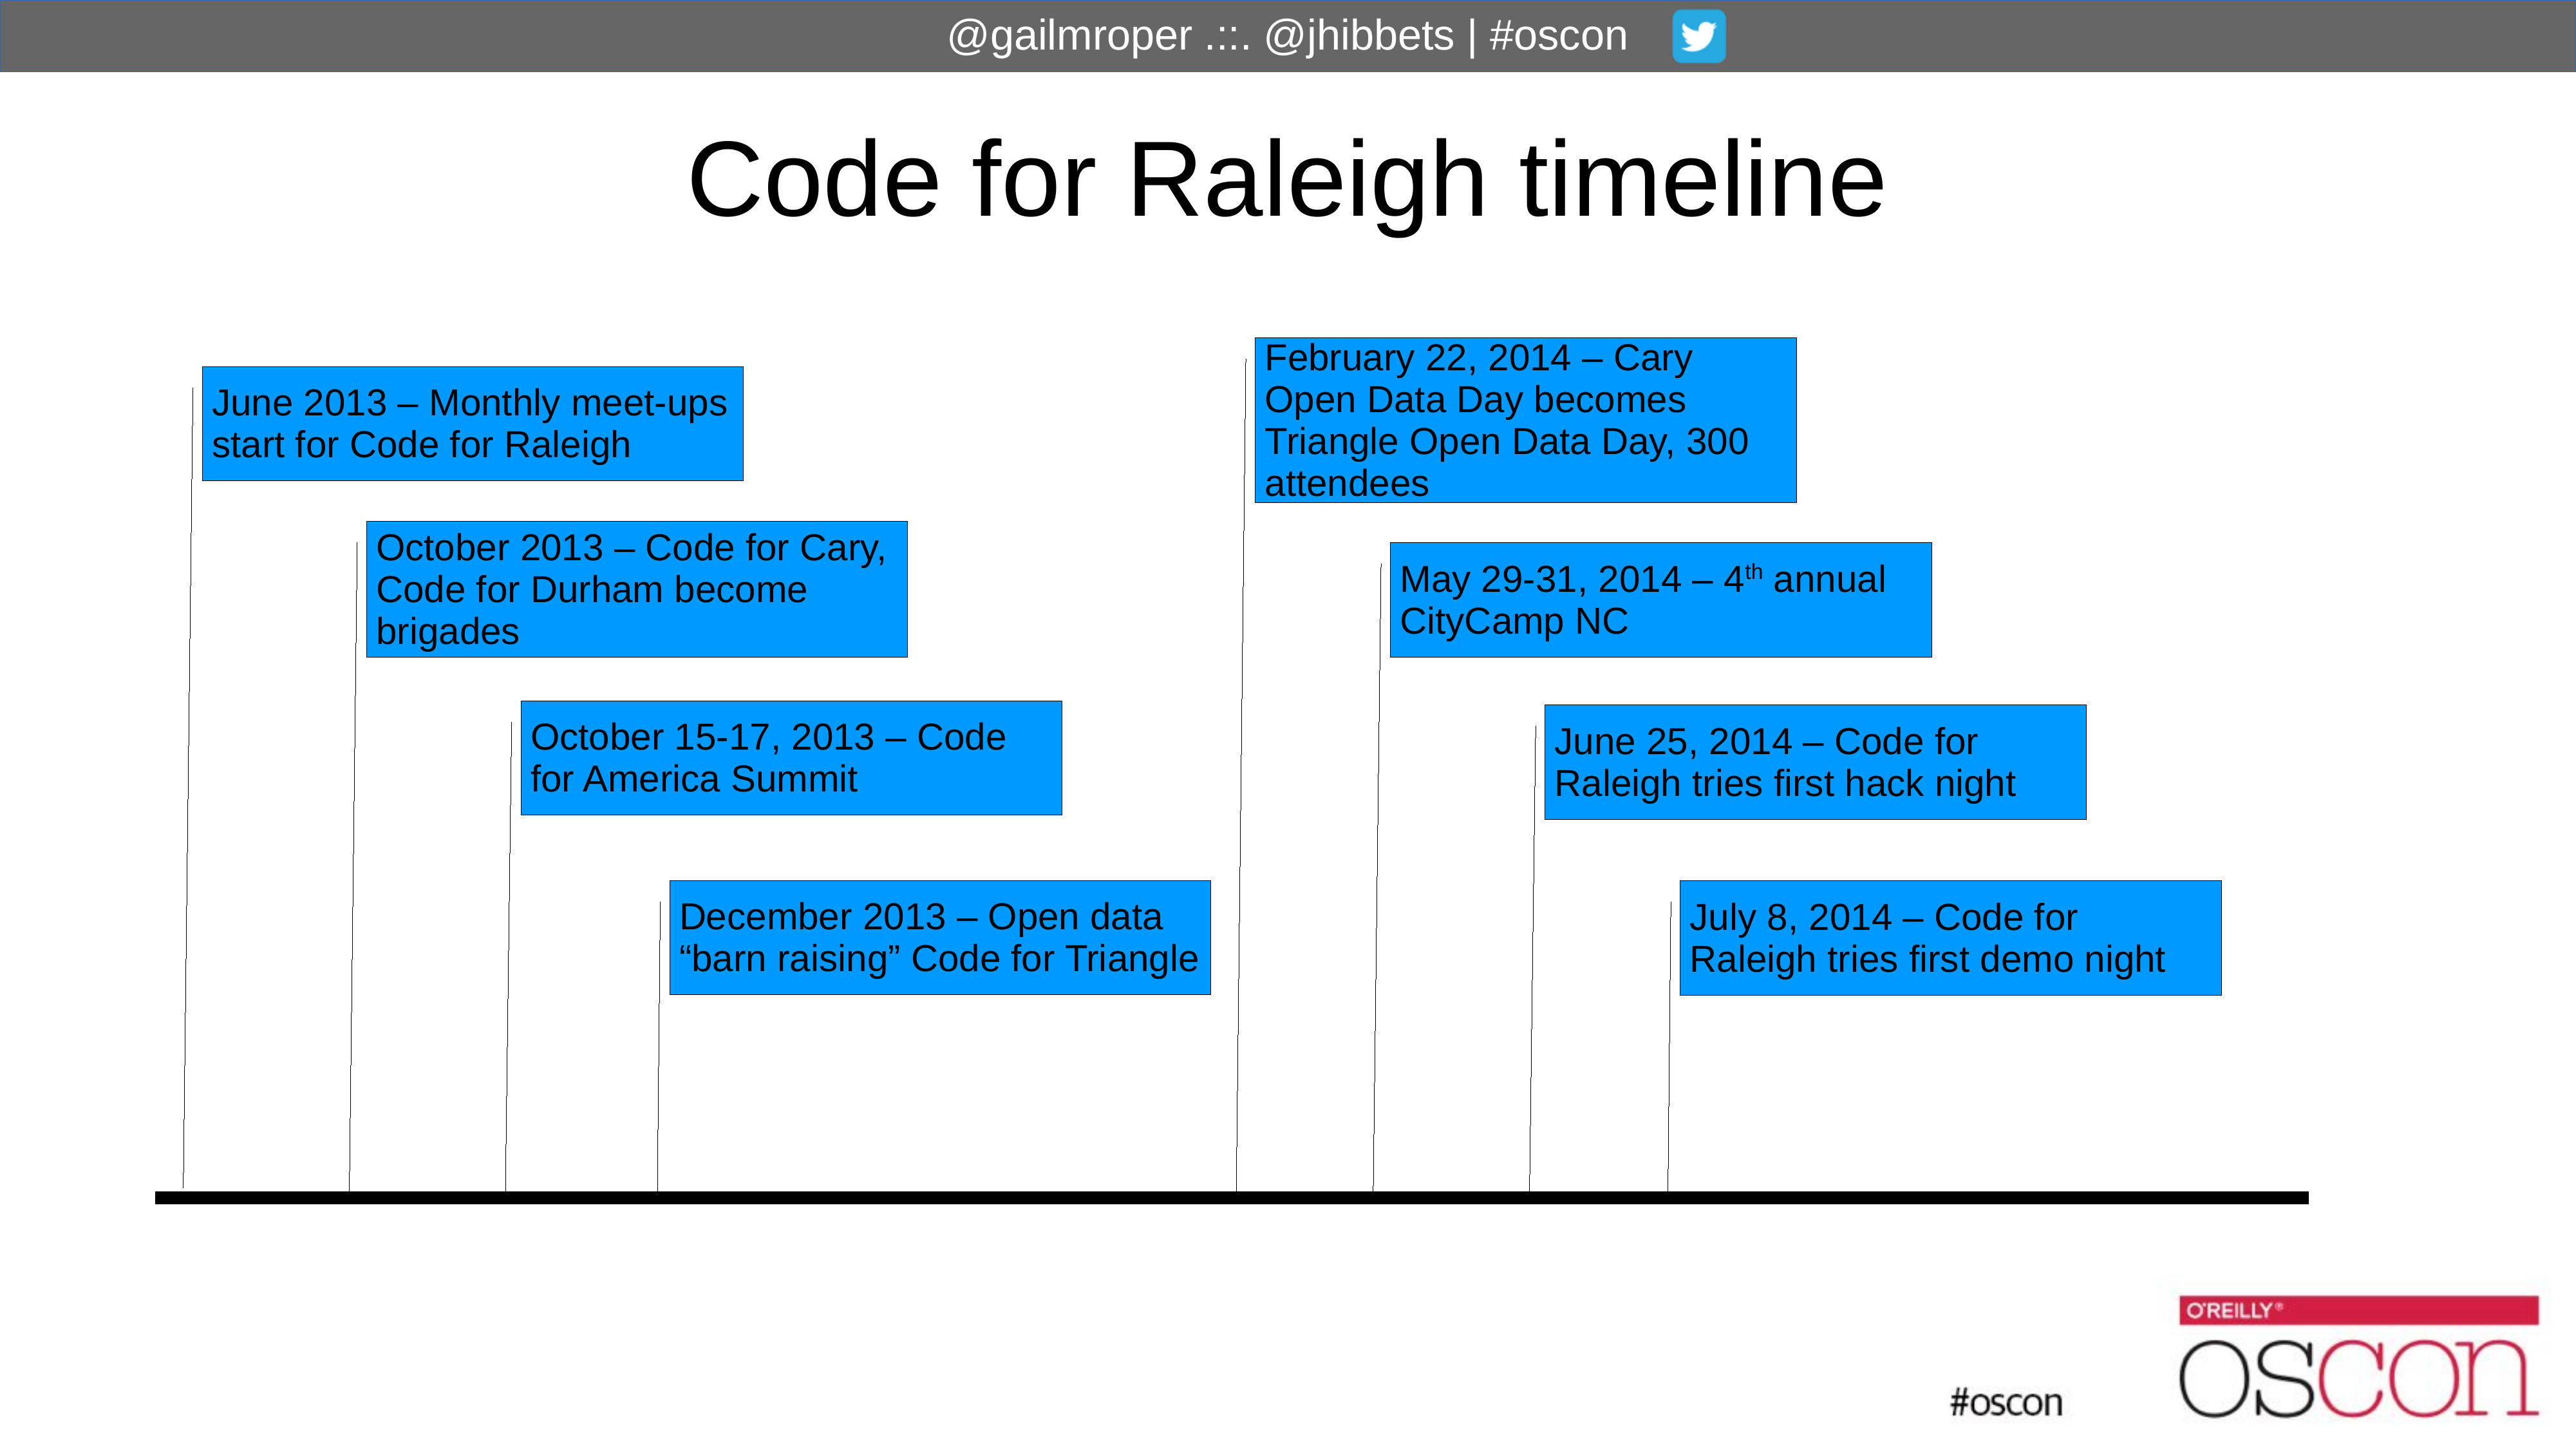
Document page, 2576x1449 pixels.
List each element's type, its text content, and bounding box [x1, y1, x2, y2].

title Code for Raleigh timeline [129, 57, 2447, 300]
text_box December 2013 – Open data “barn raising” Code for Triangle [670, 880, 1211, 995]
text_box February 22, 2014 – Cary Open Data Day becomes Triangle Open Data Day, 300 attendees [1255, 338, 1796, 502]
picture [0, 72, 2576, 1449]
picture [1137, 30, 1149, 47]
picture [1, 1, 2575, 71]
text_box May 29-31, 2014 – 4th annual CityCamp NC [1391, 543, 1932, 657]
picture [996, 30, 1008, 47]
text_box October 15-17, 2013 – Code for America Summit [521, 701, 1062, 815]
text_box July 8, 2014 – Code for Raleigh tries first demo night [1680, 881, 2221, 995]
text_box October 2013 – Code for Cary, Code for Durham become brigades [367, 522, 908, 657]
text_box June 25, 2014 – Code for Raleigh tries first hack night [1545, 705, 2086, 819]
text_box June 2013 – Monthly meet-ups start for Code for Raleigh [202, 366, 744, 481]
